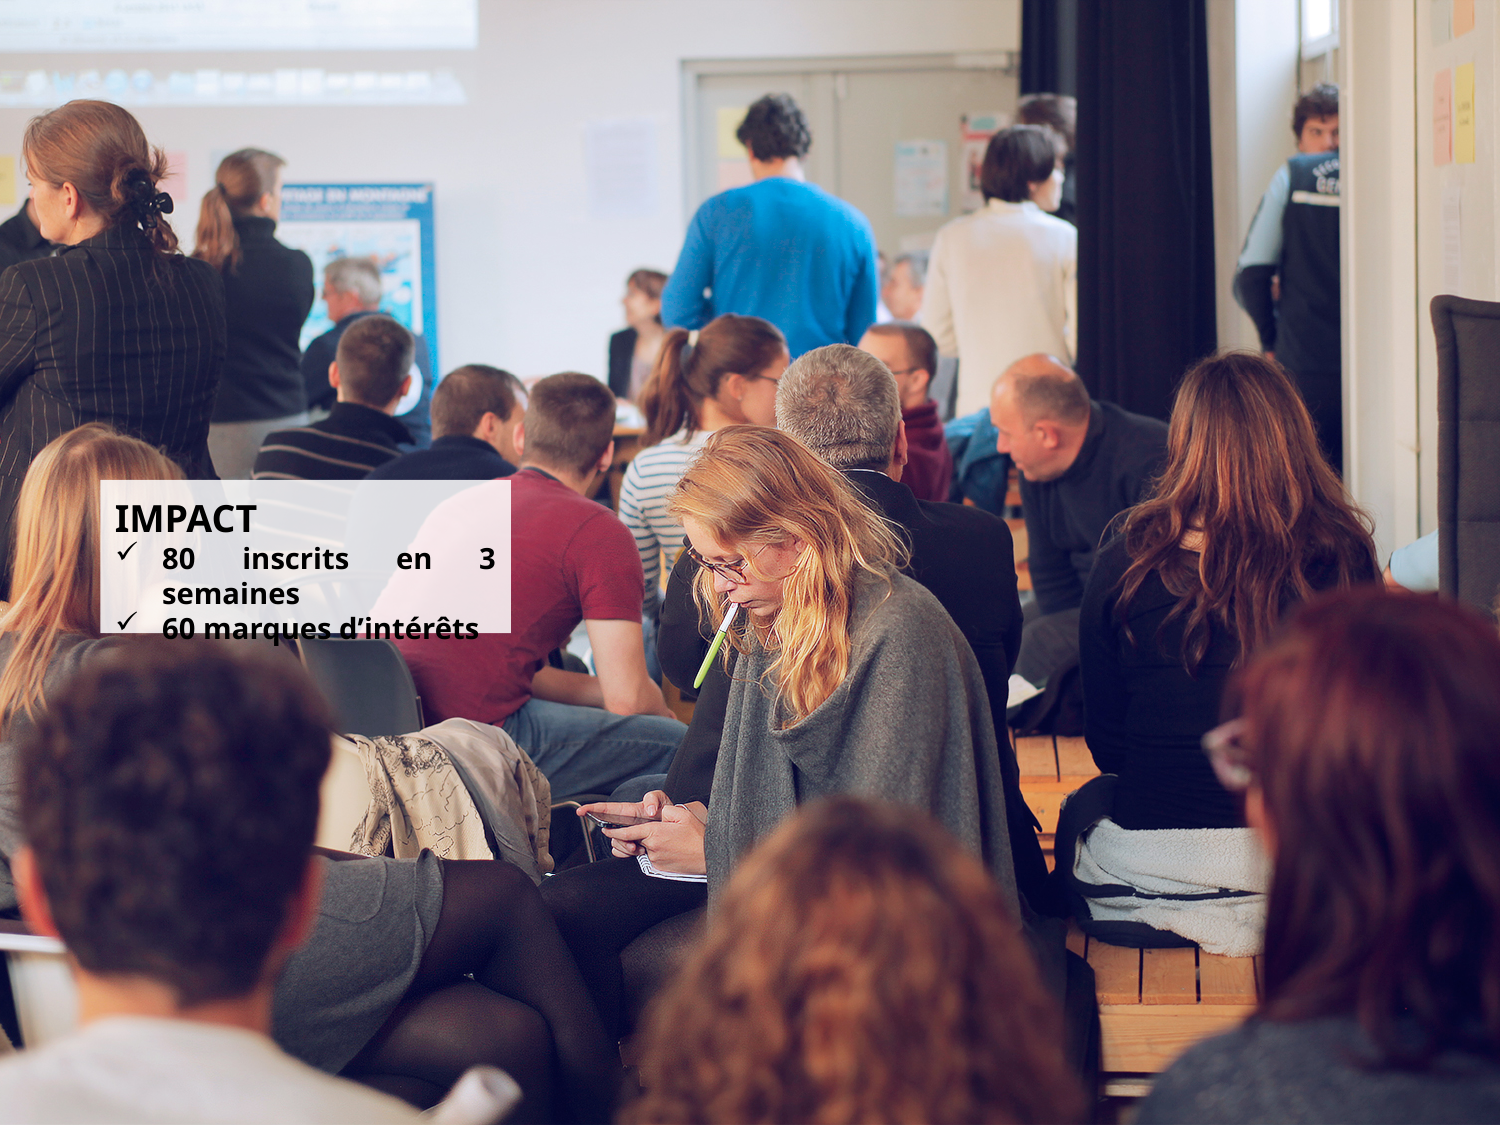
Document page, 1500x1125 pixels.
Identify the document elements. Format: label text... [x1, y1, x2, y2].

text_box IMPACT 80 inscrits en 3 semaines 60 marques d’intérêts [100, 487, 511, 653]
picture [0, 0, 1500, 1125]
text_box [100, 479, 511, 487]
